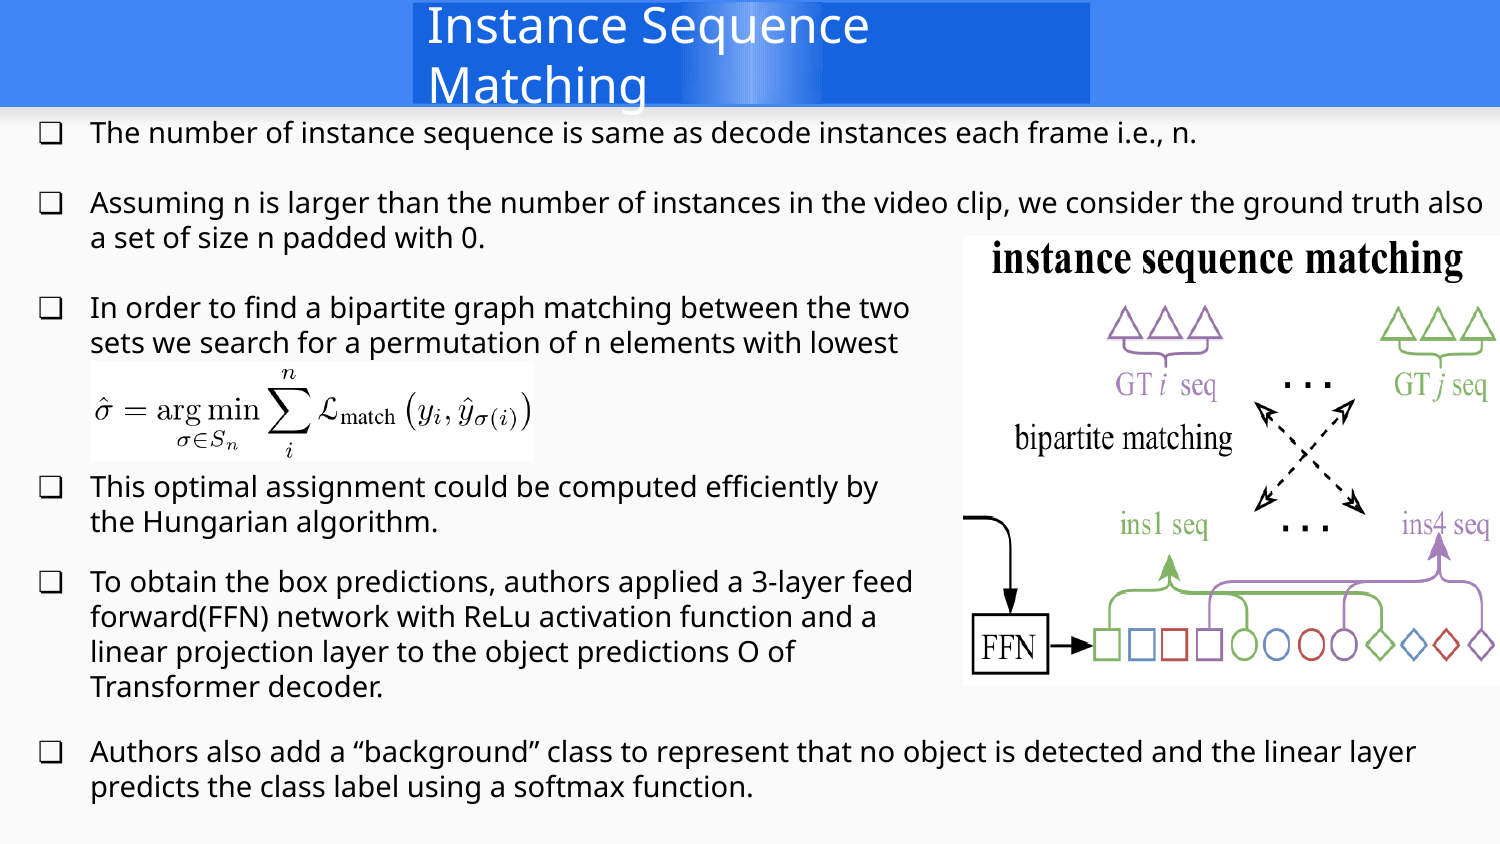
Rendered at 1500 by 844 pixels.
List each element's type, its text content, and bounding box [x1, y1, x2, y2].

text_box To obtain the box predictions, authors applied a 3-layer feed forward(FFN) network with ReLu activation function and a linear projection layer to the object predictions O of Transformer decoder. [0, 548, 978, 718]
text_box Assuming n is larger than the number of instances in the video clip, we consider the ground truth also a set of size n padded with 0. [0, 169, 1500, 270]
text_box The number of instance sequence is same as decode instances each frame i.e., n. [0, 99, 1500, 165]
picture [91, 361, 534, 461]
picture [963, 236, 1500, 686]
text_box This optimal assignment could be computed efficiently by the Hungarian algorithm. [0, 453, 928, 548]
title Instance Sequence Matching [412, 2, 1091, 99]
text_box Authors also add a “background” class to represent that no object is detected and the linear layer predicts the class label using a softmax function. [0, 718, 1500, 819]
text_box In order to find a bipartite graph matching between the two sets we search for a permutation of n elements with lowest cost: [0, 274, 963, 410]
